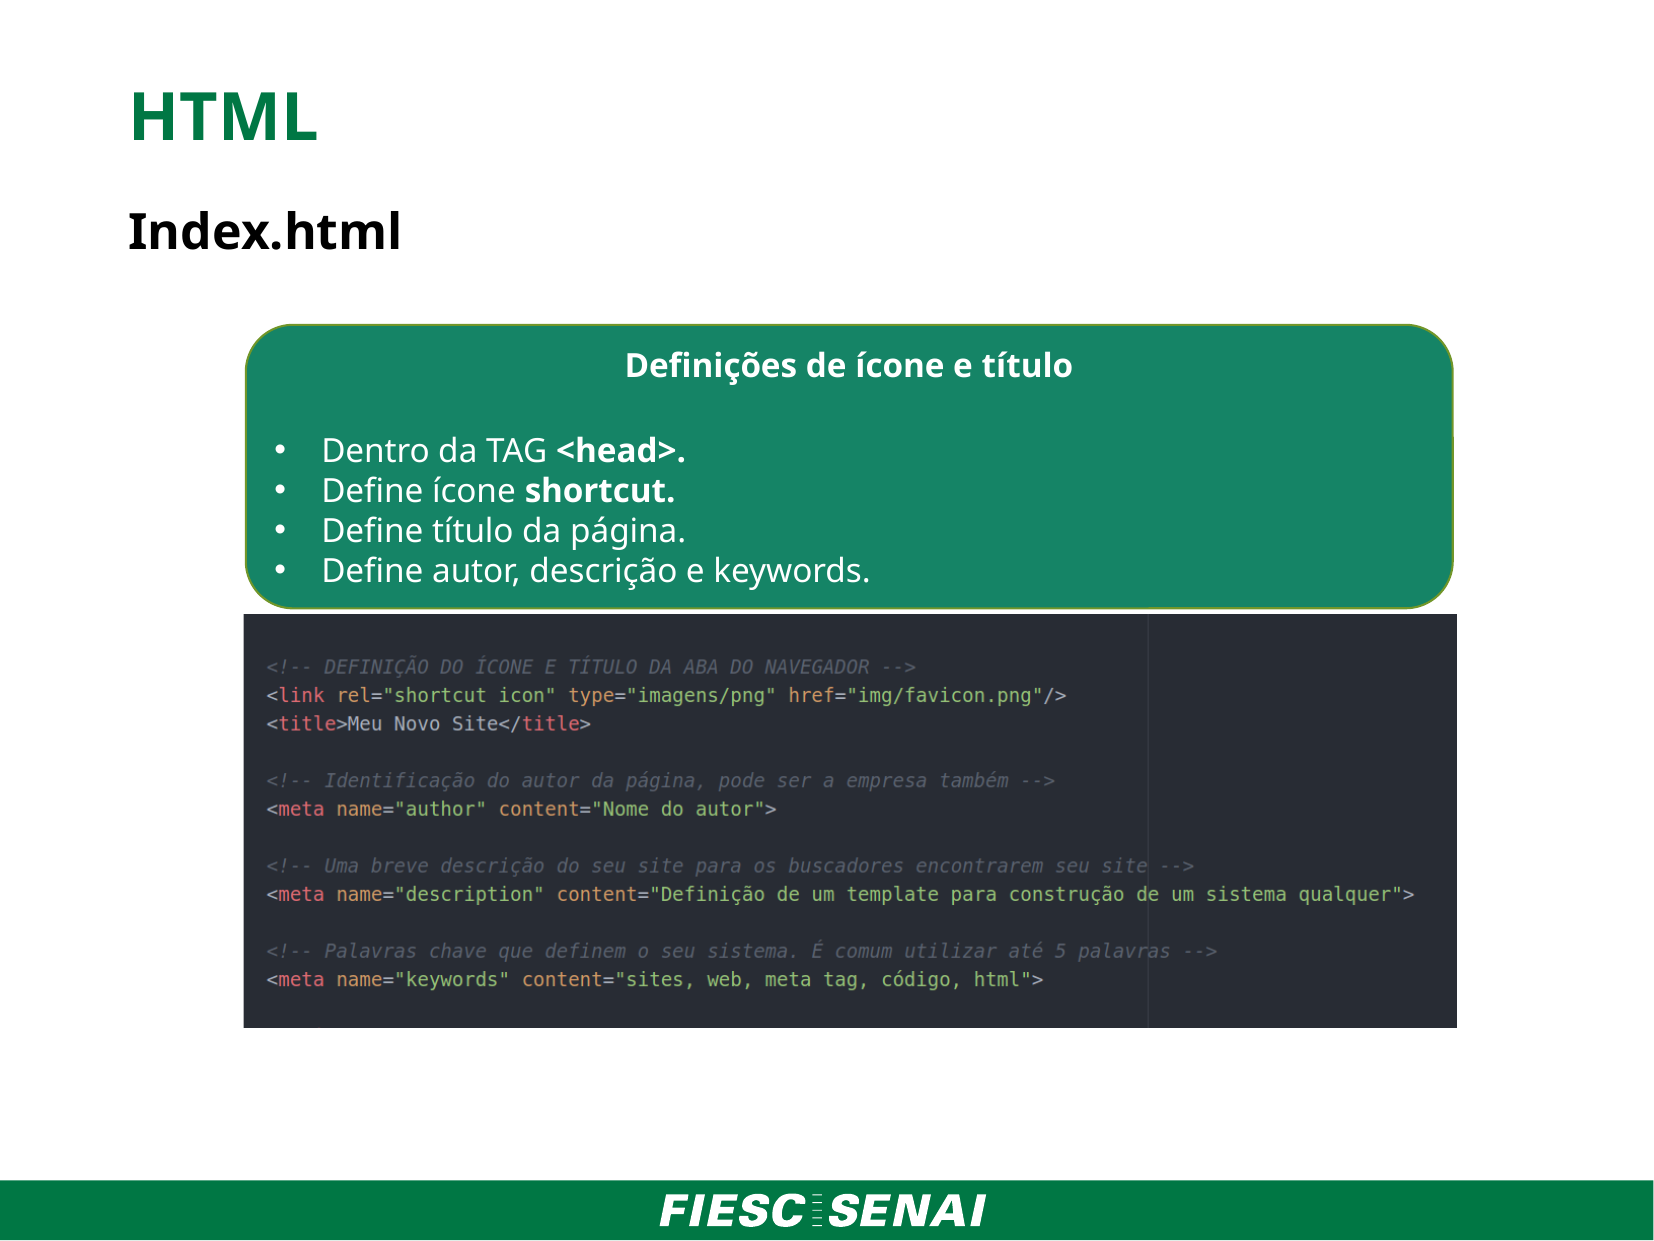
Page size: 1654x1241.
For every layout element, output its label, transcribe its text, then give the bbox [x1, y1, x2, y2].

title HTML [113, 39, 1540, 200]
picture [243, 614, 1457, 1028]
list Index.html [113, 200, 1540, 1117]
text_box Definições de ícone e título Dentro da TAG <head>. Define ícone shortcut. Define título da página. Define autor, descrição e keywords. [245, 324, 1453, 609]
